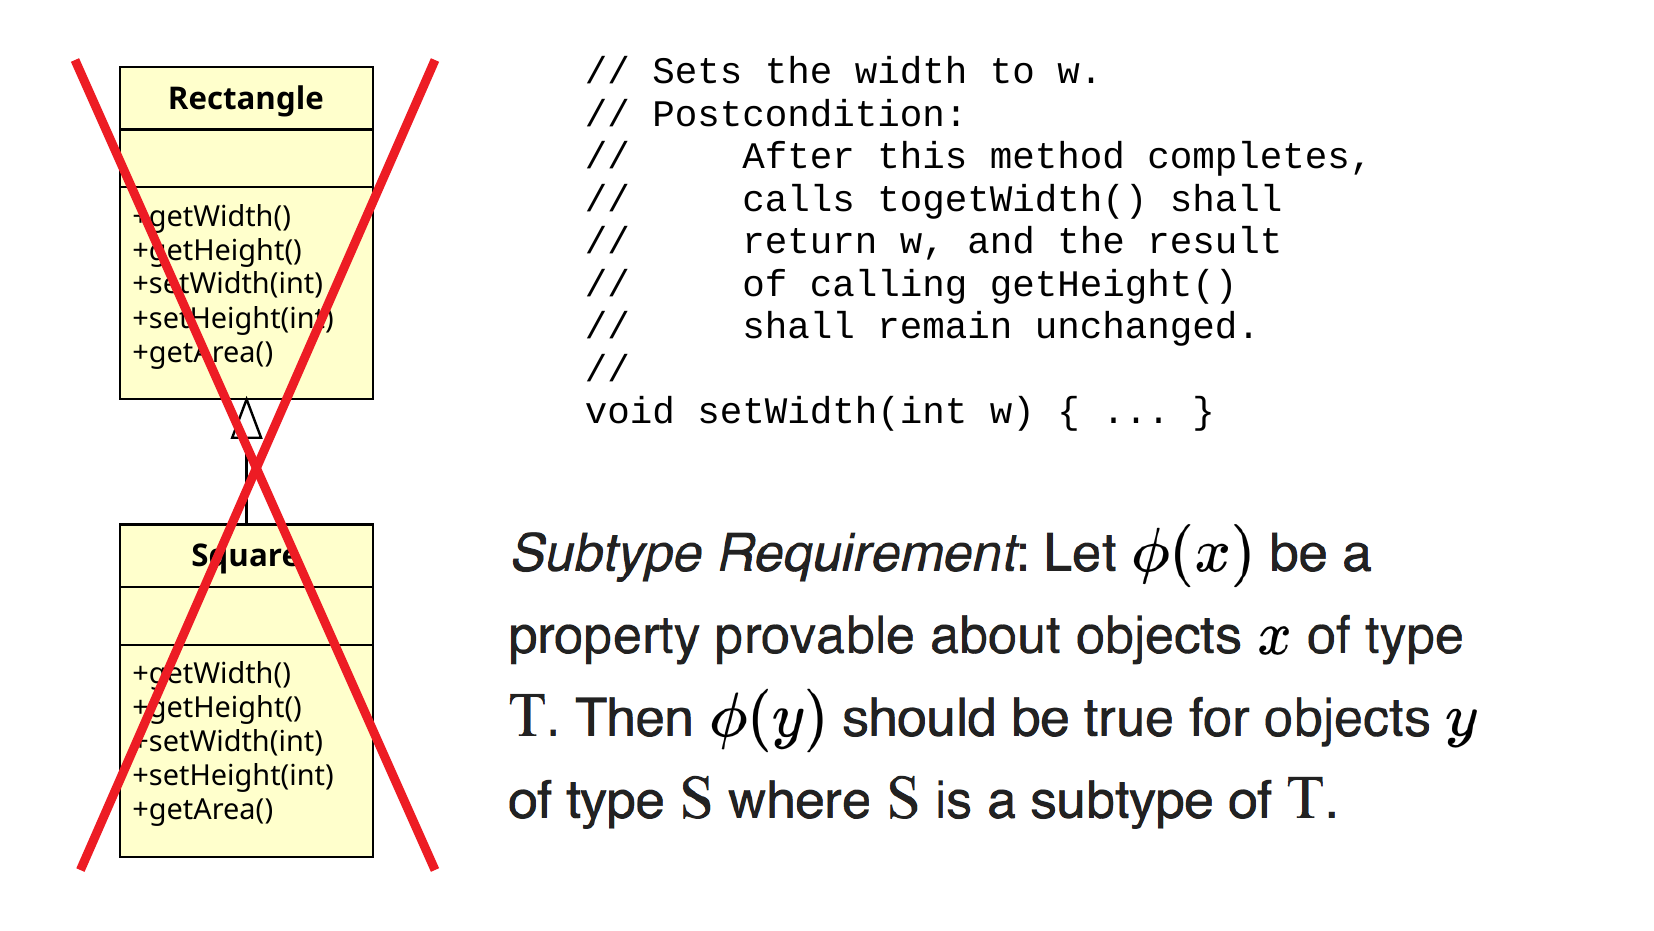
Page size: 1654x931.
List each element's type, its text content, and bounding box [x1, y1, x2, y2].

picture [465, 488, 1516, 871]
picture [80, 85, 251, 857]
picture [80, 481, 411, 895]
picture [80, 29, 411, 455]
picture [262, 129, 411, 802]
text_box // Sets the width to w. // Postcondition: // After this method completes, // calls togetWidth() shall // return w, and the result // of calling getHeight() // shall remain unchanged. // void setWidth(int w) { ... } [570, 45, 1486, 467]
